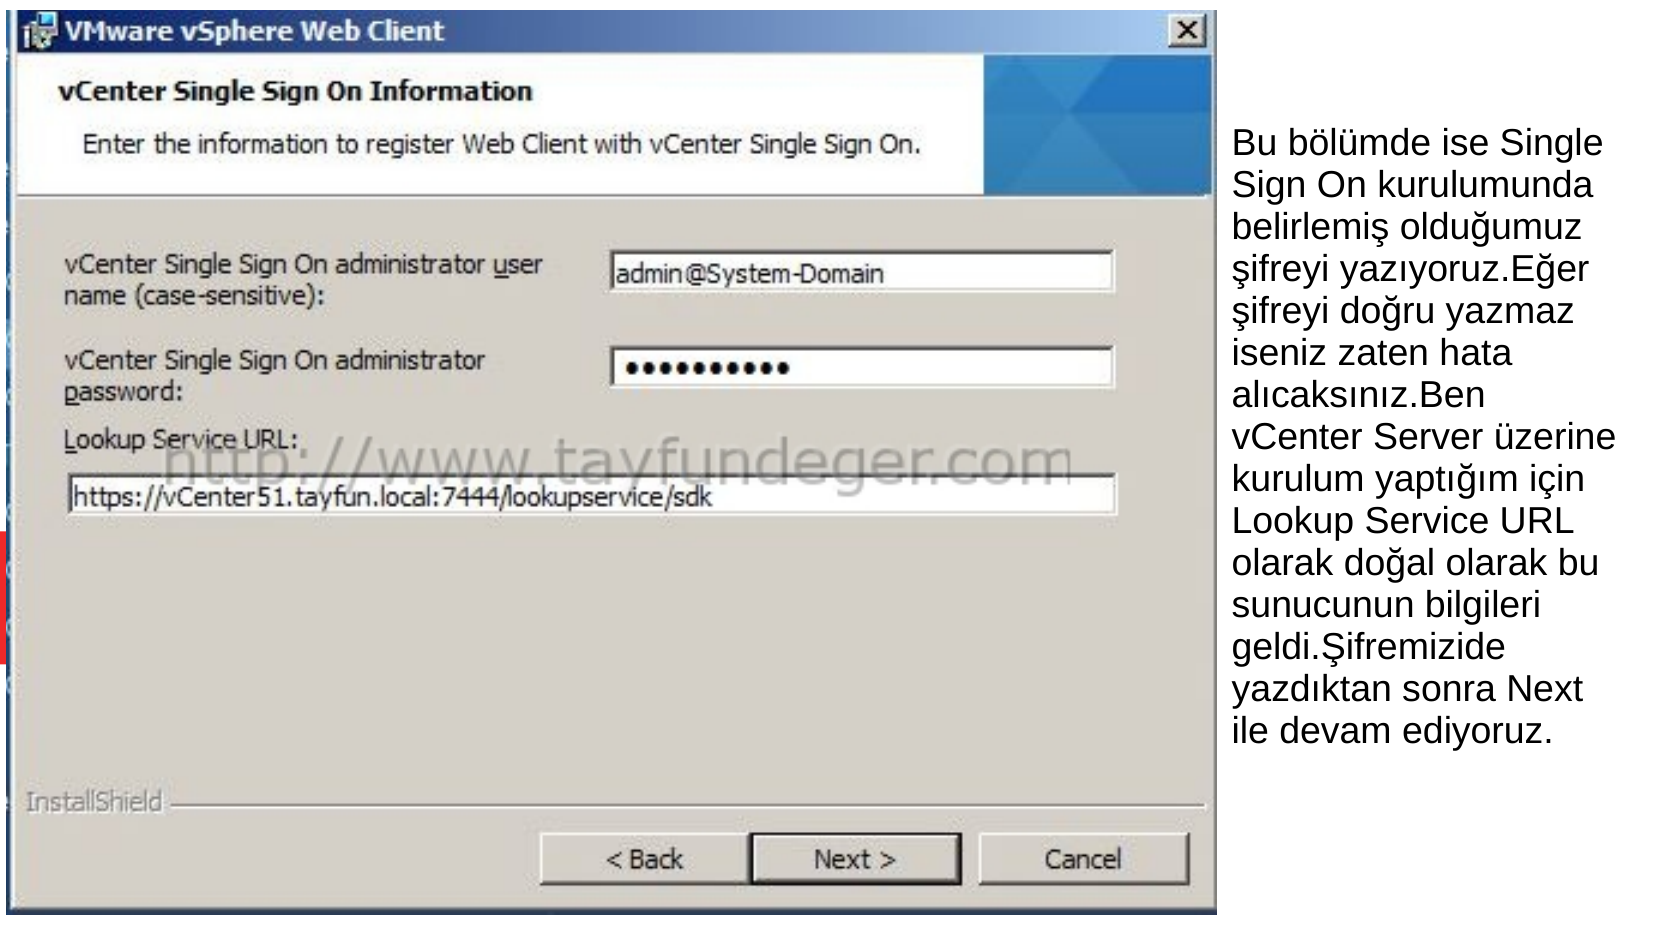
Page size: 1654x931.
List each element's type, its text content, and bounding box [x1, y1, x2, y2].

text_box Bu bölümde ise Single Sign On kurulumunda belirlemiş olduğumuz şifreyi yazıyoruz.Eğer şifreyi doğru yazmaz iseniz zaten hata alıcaksınız.Ben vCenter Server üzerine kurulum yaptığım için Lookup Service URL olarak doğal olarak bu sunucunun bilgileri geldi.Şifremizide yazdıktan sonra Next ile devam ediyoruz. [1216, 30, 1641, 931]
picture [6, 10, 1217, 916]
